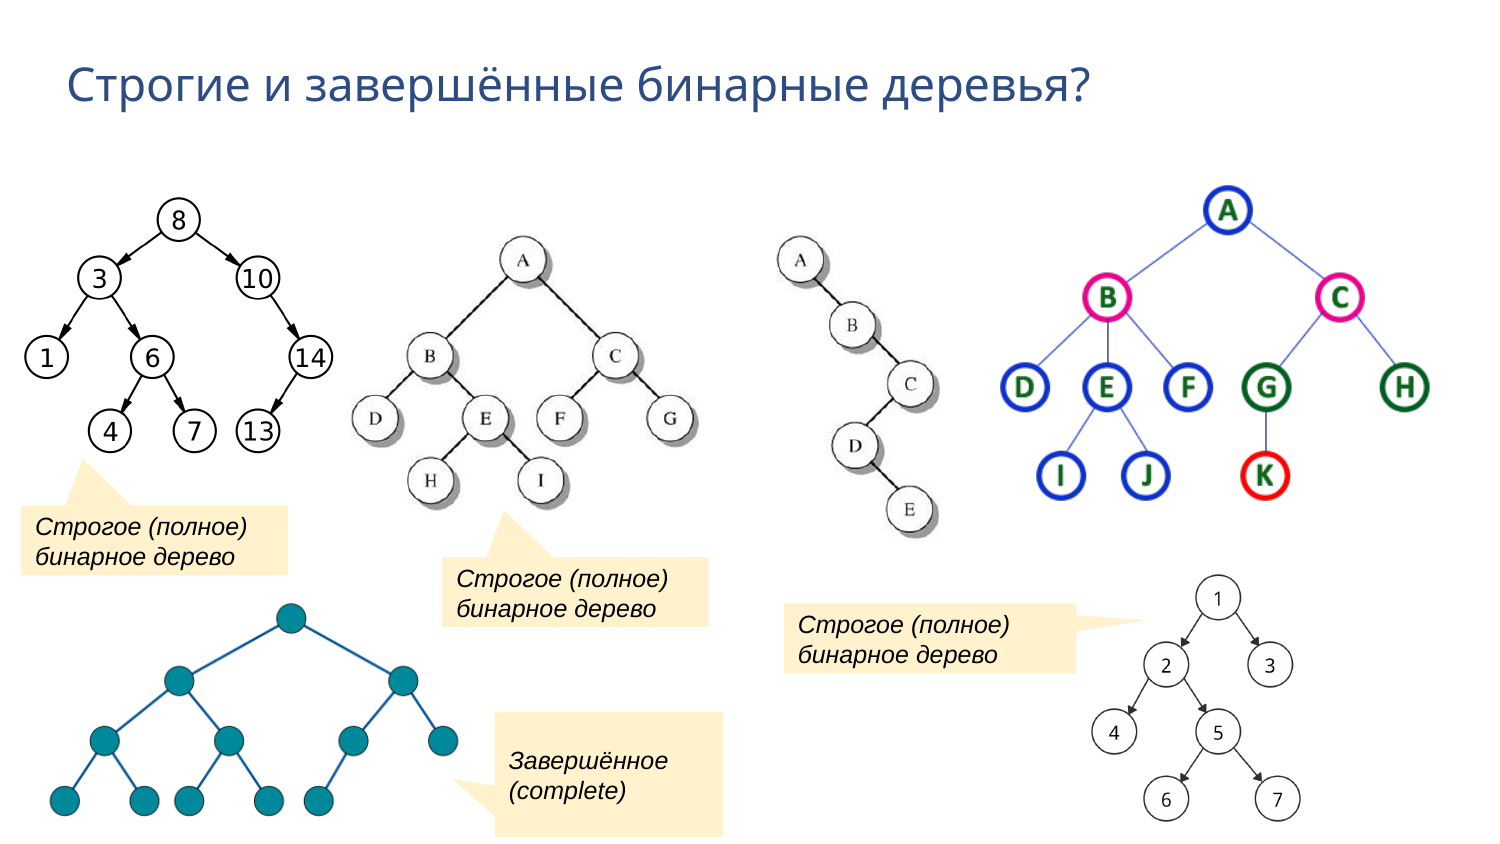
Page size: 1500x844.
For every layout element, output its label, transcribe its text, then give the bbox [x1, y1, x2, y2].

picture [30, 591, 478, 826]
text_box Строгое (полное) бинарное дерево [441, 508, 710, 628]
text_box Строгое (полное) бинарное дерево [20, 457, 289, 577]
text_box Строгое (полное) бинарное дерево [783, 602, 1153, 675]
picture [347, 225, 957, 544]
picture [1077, 560, 1315, 836]
title Строгие и завершённые бинарные деревья? [51, 36, 1449, 131]
picture [983, 158, 1439, 505]
text_box Завершённое (complete) [449, 710, 724, 838]
picture [20, 193, 337, 457]
